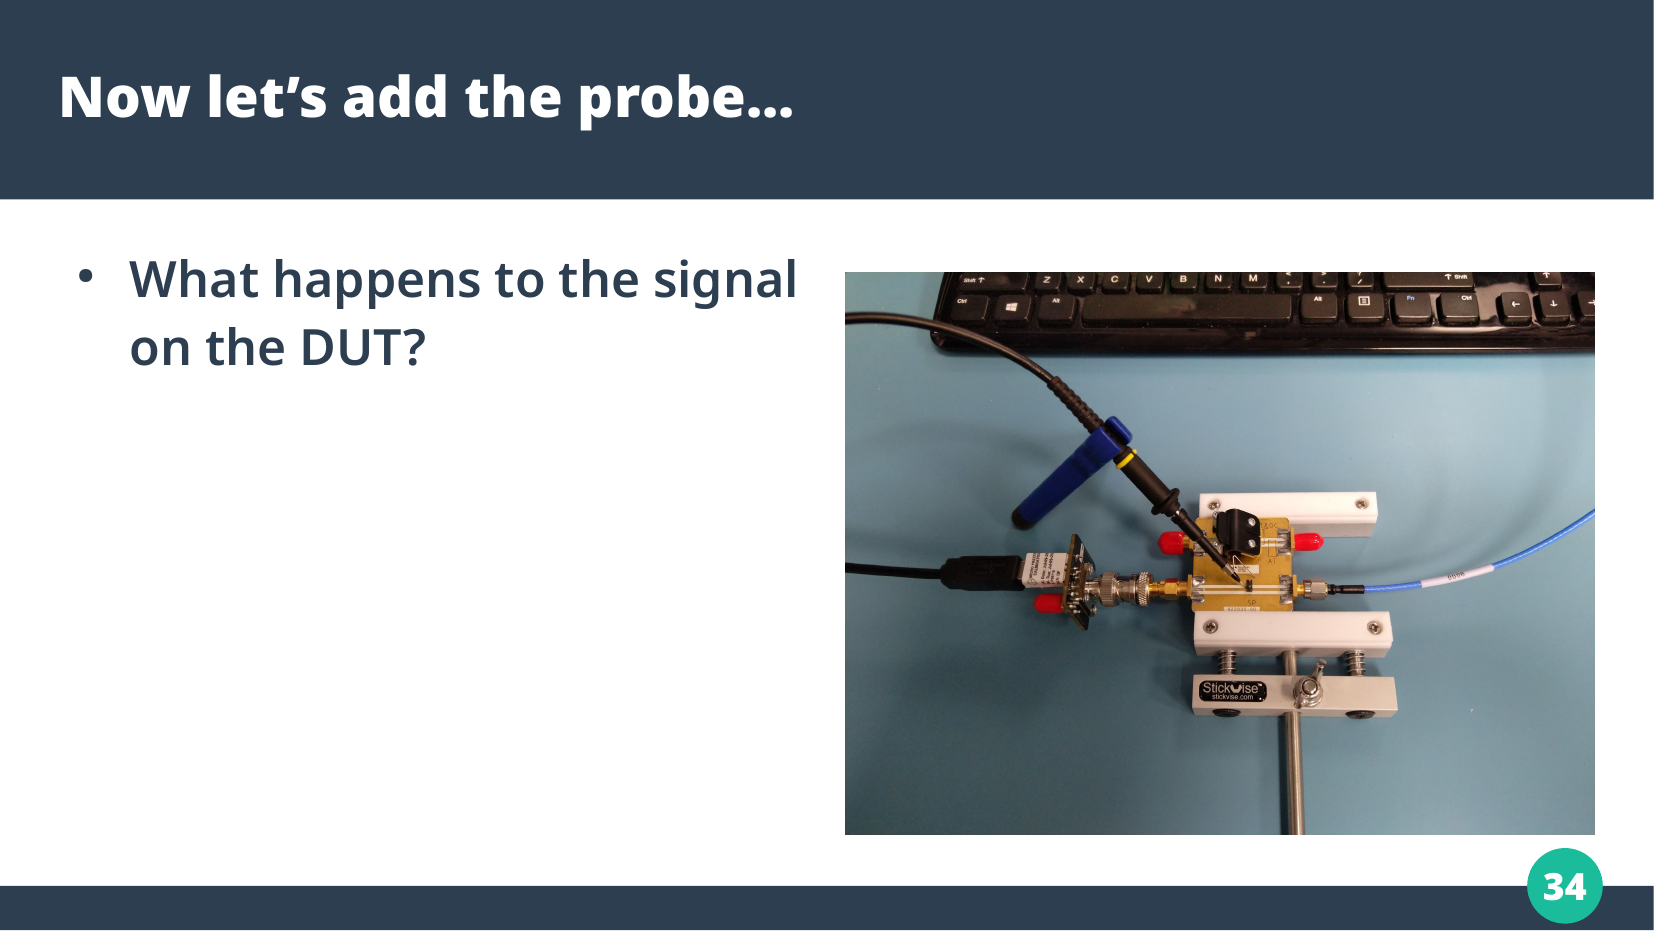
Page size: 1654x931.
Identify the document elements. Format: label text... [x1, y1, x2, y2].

picture [845, 272, 1595, 835]
title Now let’s add the probe... [59, 37, 1595, 155]
list What happens to the signal on the DUT? [59, 243, 809, 864]
